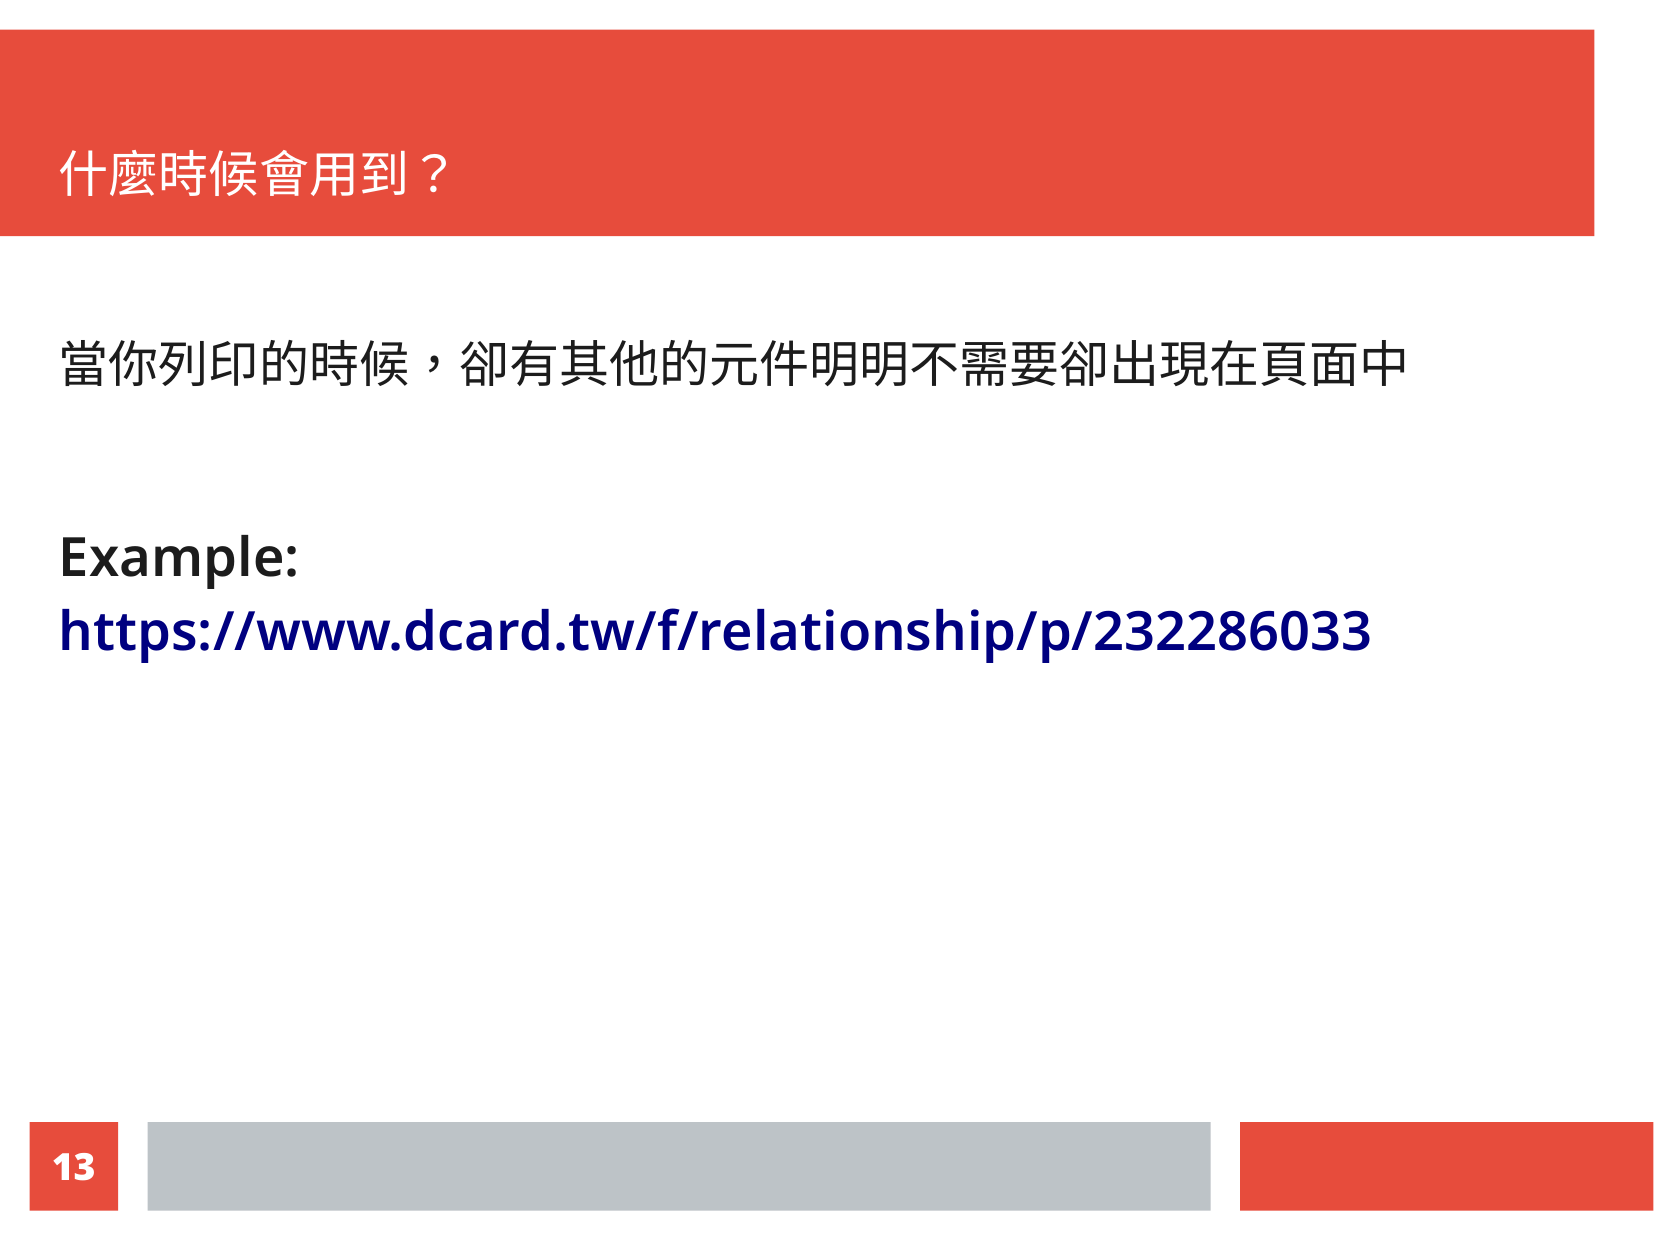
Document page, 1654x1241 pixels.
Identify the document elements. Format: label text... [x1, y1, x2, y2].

title 什麼時候會用到？ [59, 59, 1595, 207]
list 當你列印的時候，卻有其他的元件明明不需要卻出現在頁面中 Example: https://www.dcard.tw/f/relationship/p/232286033 [59, 324, 1565, 1093]
